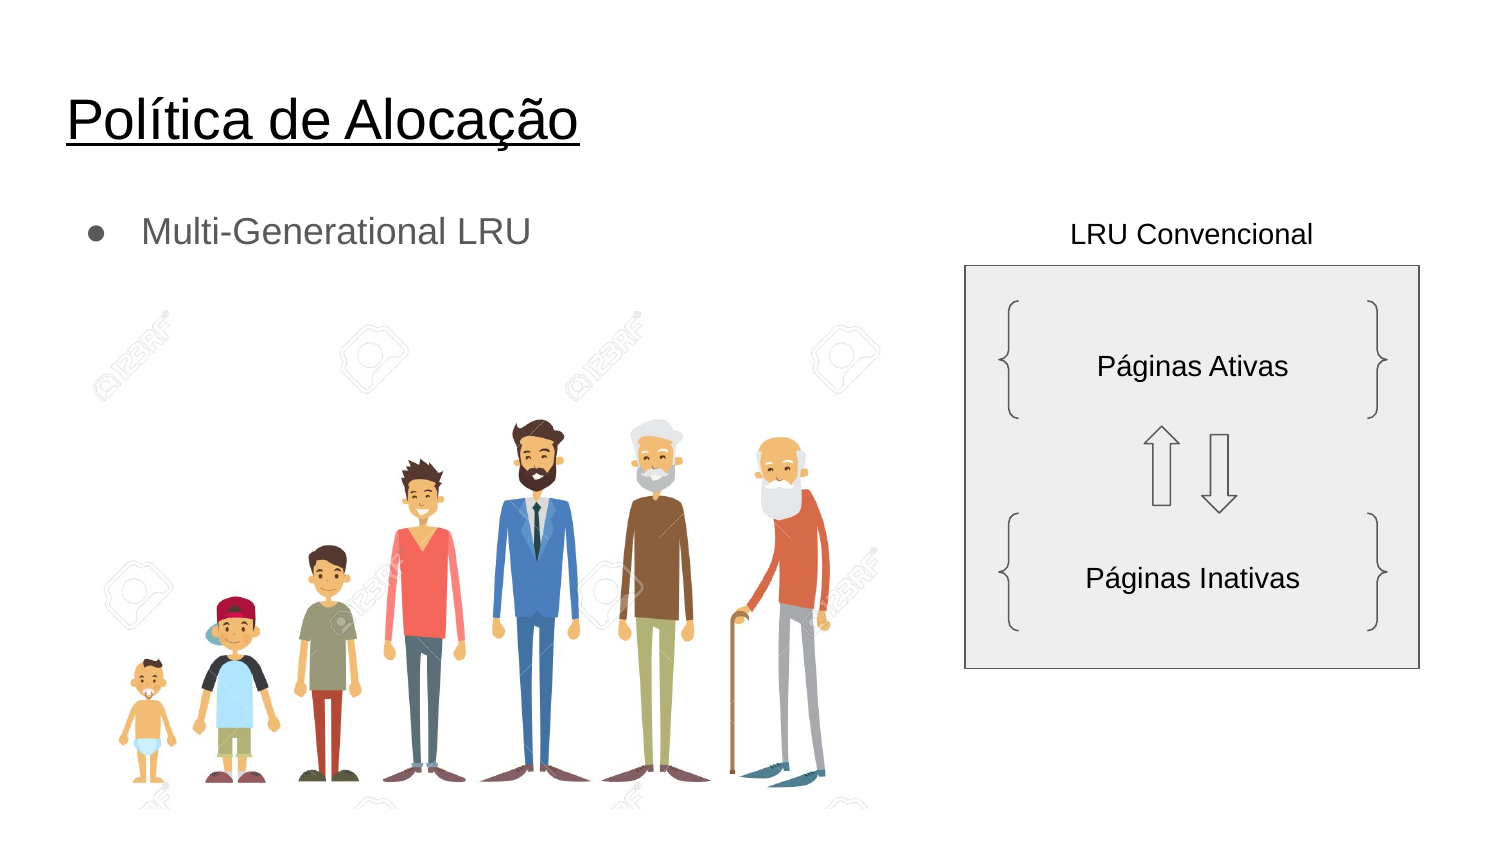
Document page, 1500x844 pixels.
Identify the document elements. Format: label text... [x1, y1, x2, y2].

text_box Páginas Inativas [998, 513, 1387, 631]
text_box [1201, 434, 1237, 514]
text_box LRU Convencional [993, 199, 1391, 265]
title Política de Alocação [51, 72, 1449, 167]
text_box [1144, 426, 1180, 506]
picture [69, 290, 904, 809]
list Multi-Generational LRU [51, 189, 1449, 750]
text_box Páginas Ativas [998, 300, 1387, 419]
